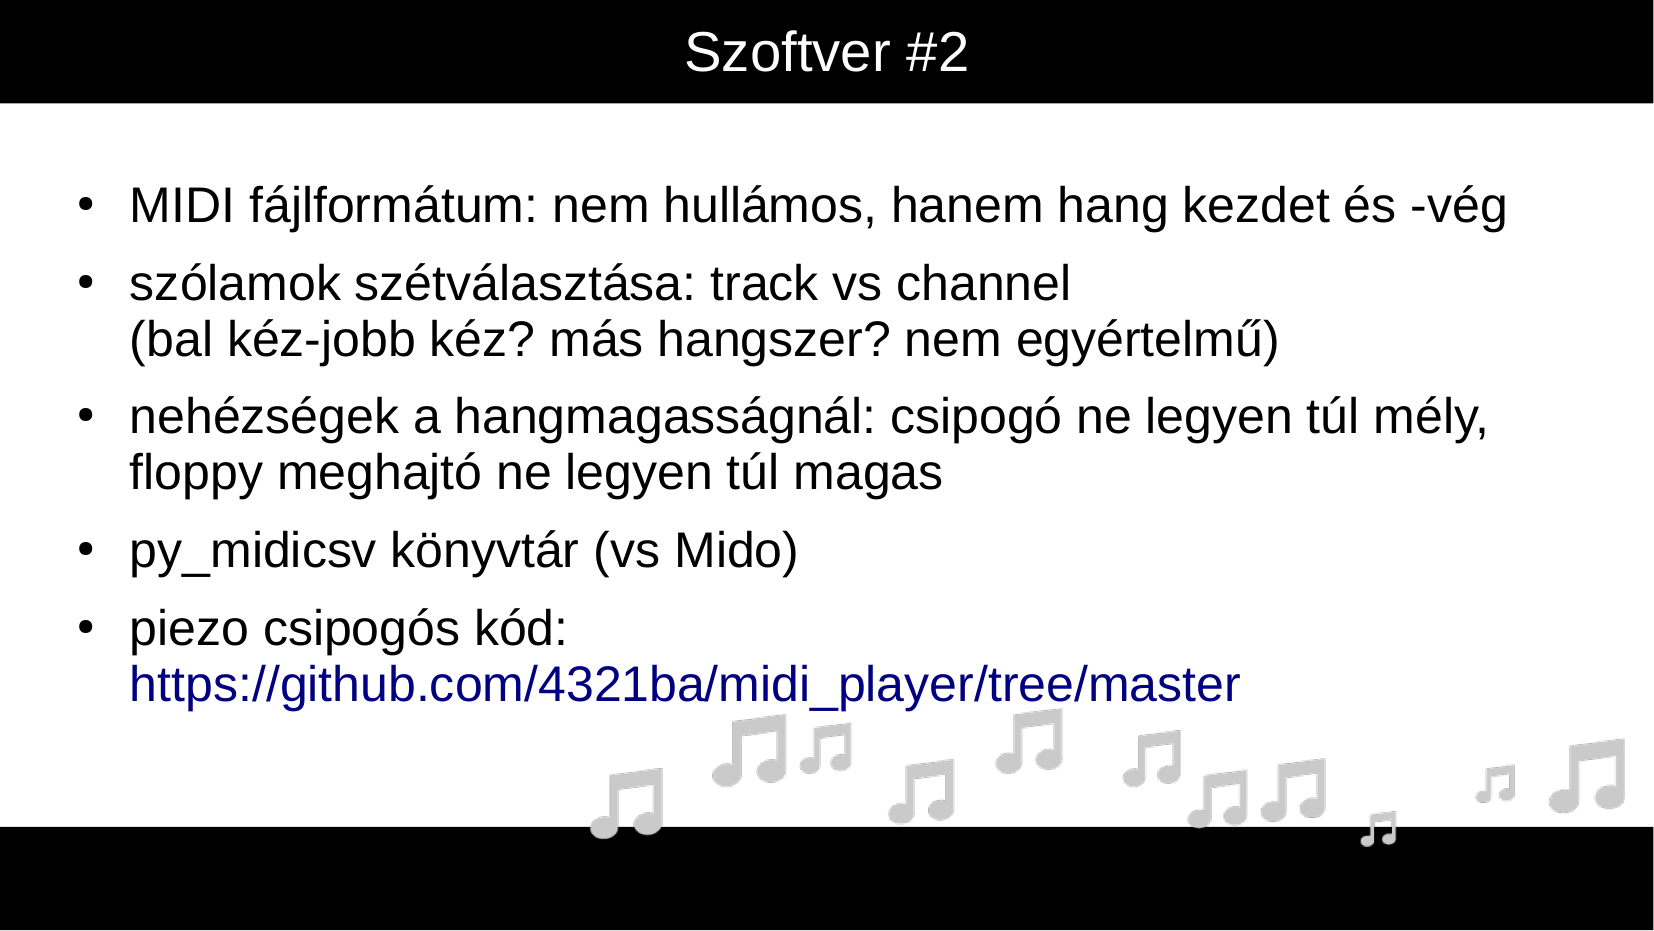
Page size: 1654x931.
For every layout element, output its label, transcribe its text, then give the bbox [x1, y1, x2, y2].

title Szoftver #2 [59, 6, 1595, 98]
list MIDI fájlformátum: nem hullámos, hanem hang kezdet és -vég szólamok szétválasztása: track vs channel (bal kéz-jobb kéz? más hangszer? nem egyértelmű) nehézségek a hangmagasságnál: csipogó ne legyen túl mély, floppy meghajtó ne legyen túl magas py_midicsv könyvtár (vs Mido) piezo csipogós kód: https://github.com/4321ba/midi_player/tree/master [59, 177, 1595, 768]
